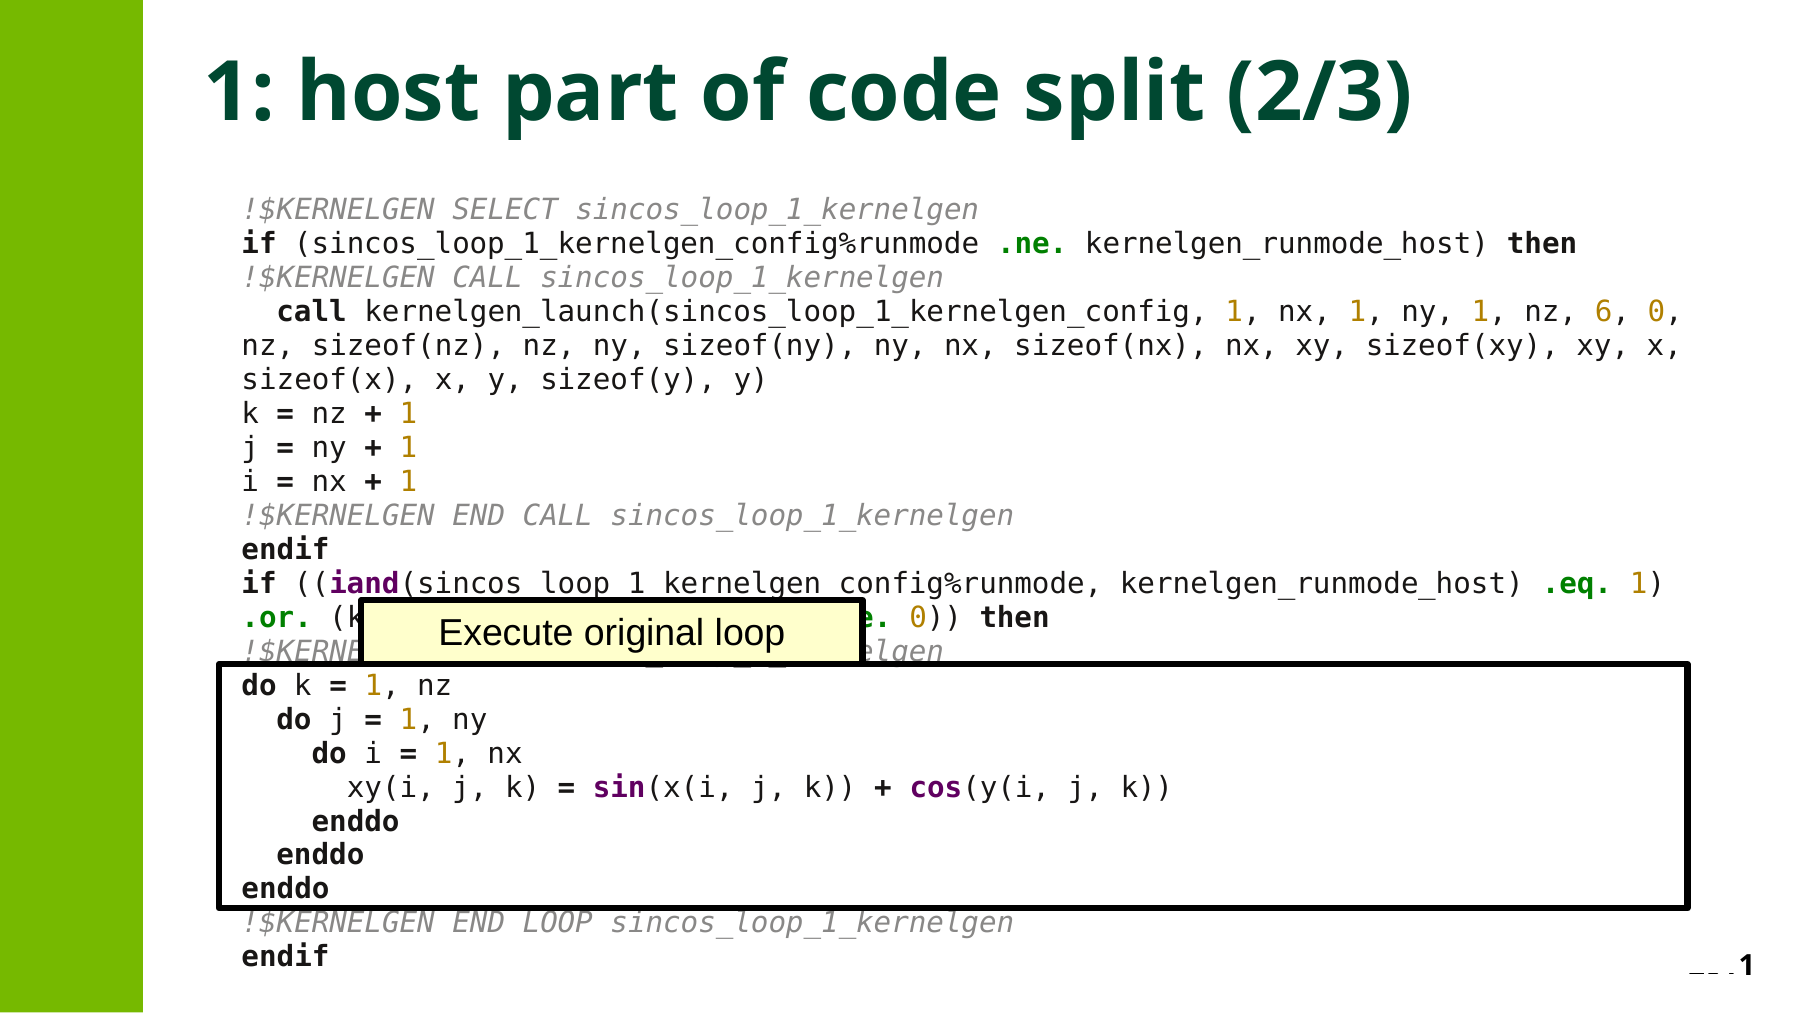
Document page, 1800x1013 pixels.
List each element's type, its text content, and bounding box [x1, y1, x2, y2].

chart [240, 667, 1684, 905]
text_box Execute original loop [361, 600, 863, 665]
chart [240, 193, 1742, 1013]
title 1: host part of code split (2/3) [188, 40, 1733, 211]
